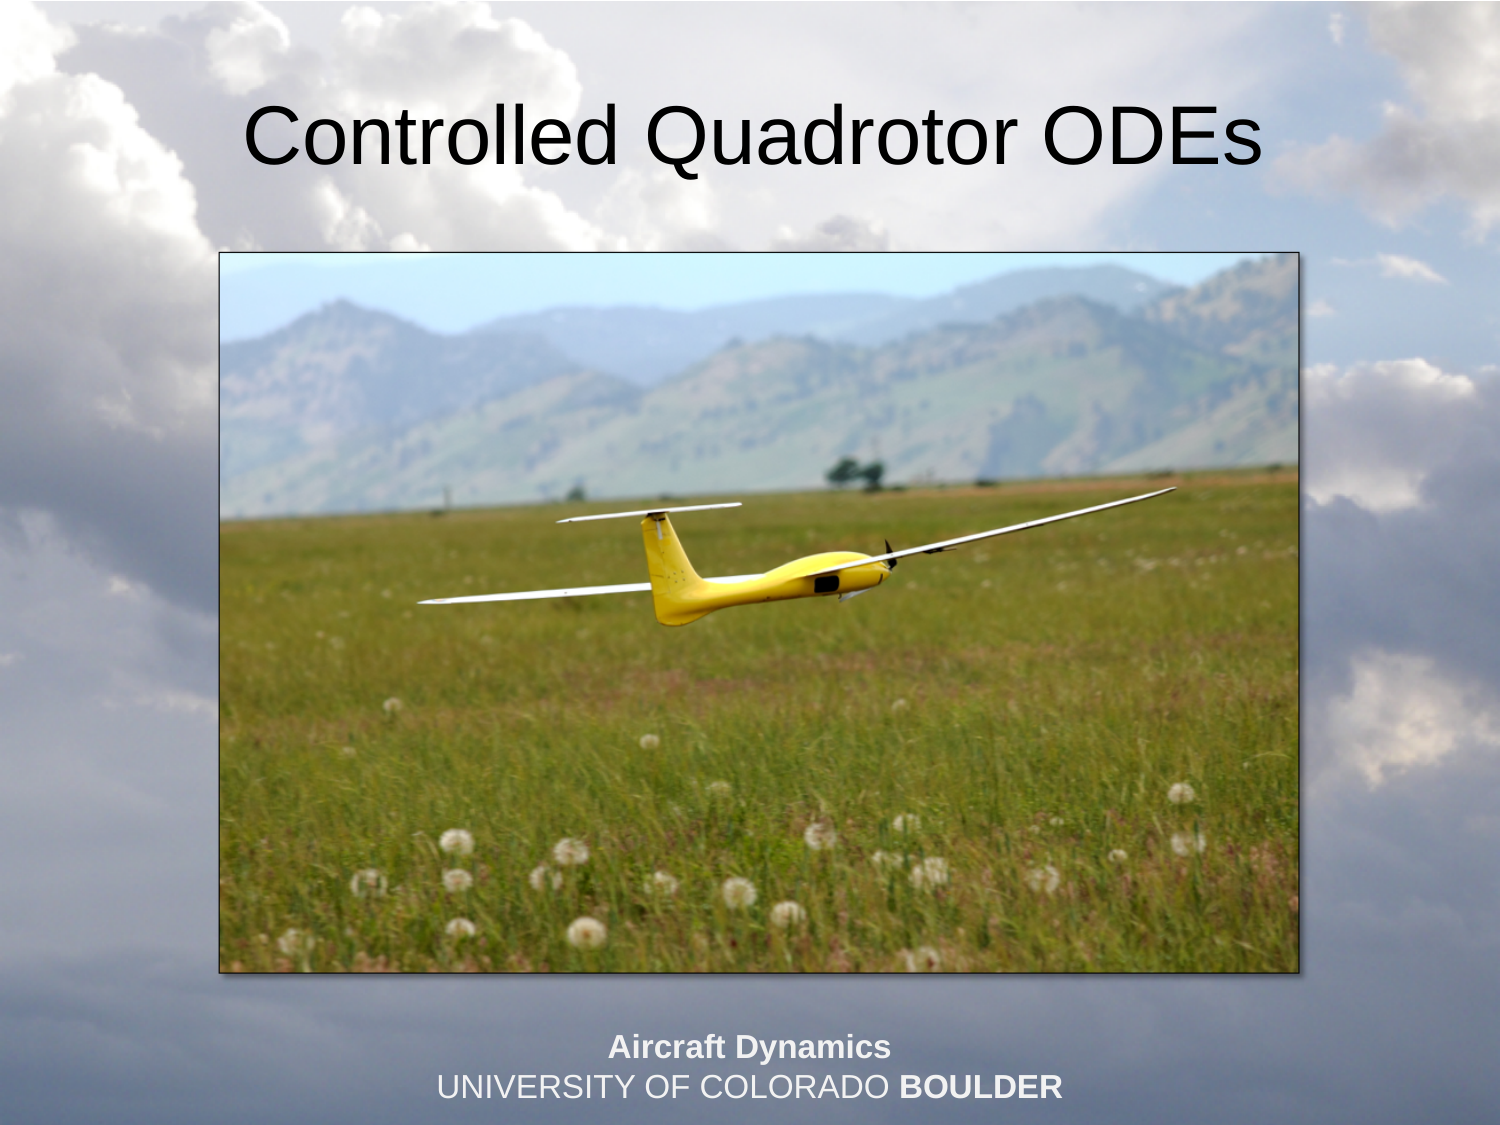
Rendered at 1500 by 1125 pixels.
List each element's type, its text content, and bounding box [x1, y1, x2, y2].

picture [0, 1, 1500, 1125]
text_box Aircraft Dynamics UNIVERSITY OF COLORADO BOULDER [421, 1017, 1079, 1113]
title Controlled Quadrotor ODEs [116, 11, 1391, 252]
